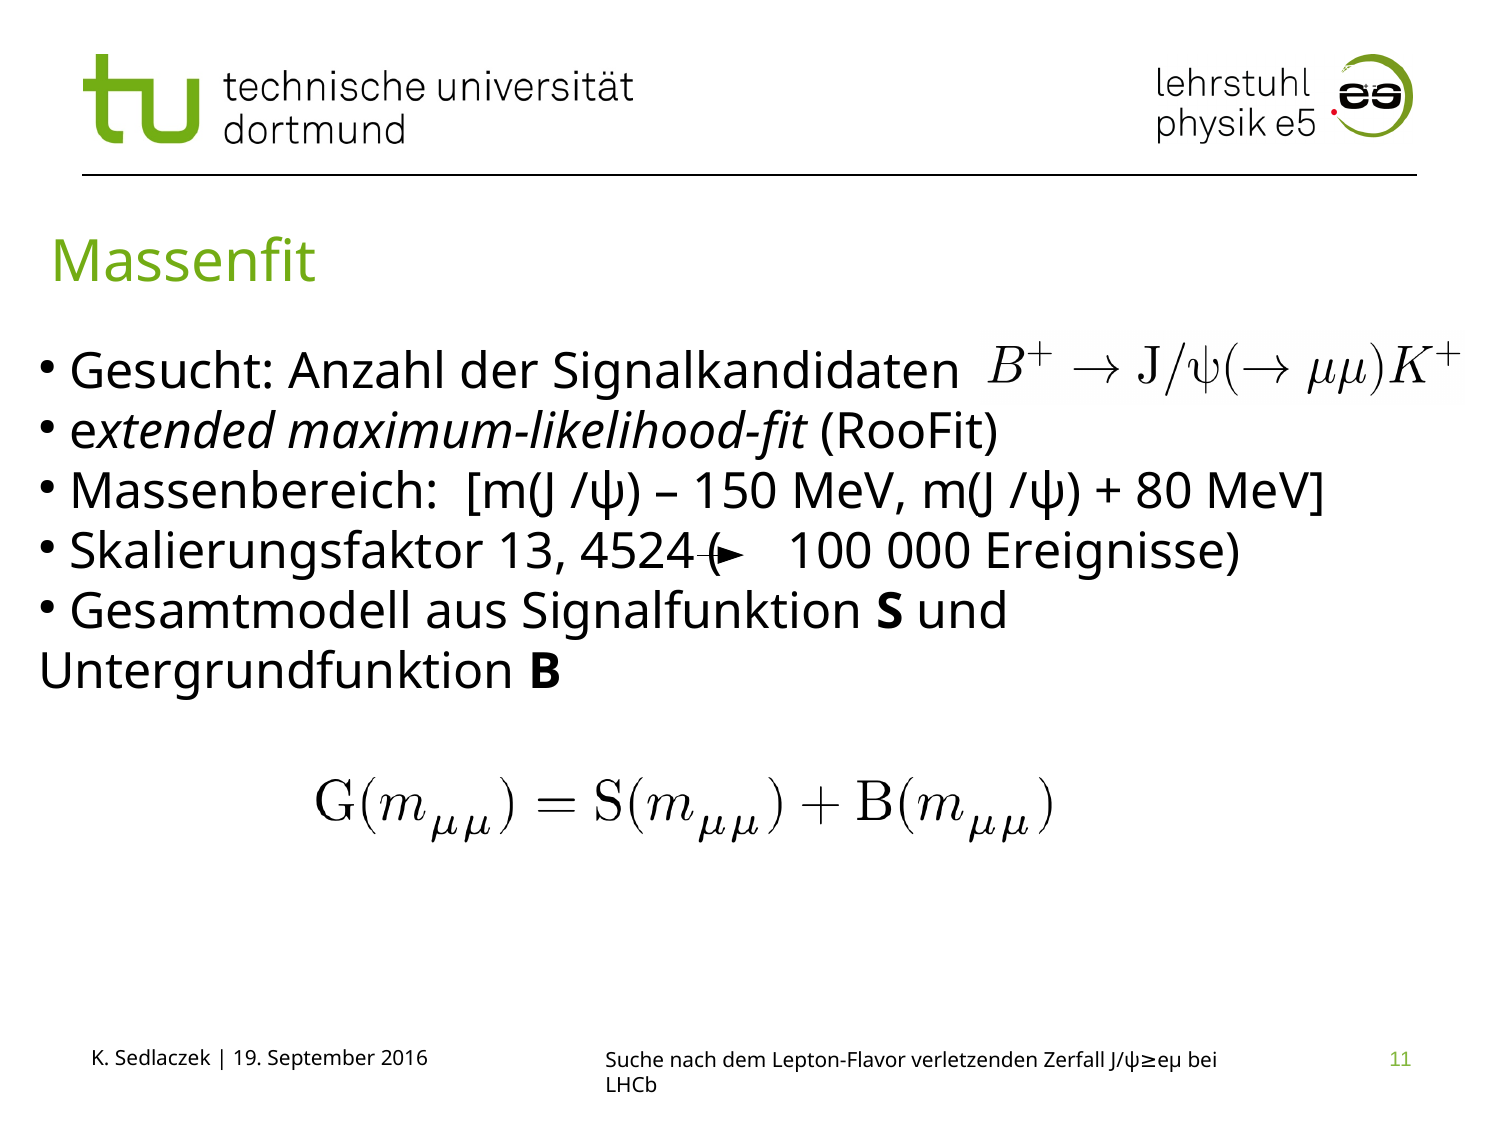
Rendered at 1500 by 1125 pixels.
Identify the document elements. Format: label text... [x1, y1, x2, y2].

text_box Gesucht: Anzahl der Signalkandidaten extended maximum-likelihood-fit (RooFit) Massenbereich: [m(J /ψ) – 150 MeV, m(J /ψ) + 80 MeV] Skalierungsfaktor 13, 4524 ( 100 000 Ereignisse) Gesamtmodell aus Signalfunktion S und Untergrundfunktion B [23, 330, 1371, 706]
text_box K. Sedlaczek | 19. September 2016 [76, 1037, 513, 1113]
picture [1158, 54, 1413, 144]
picture [980, 330, 1465, 405]
picture [83, 54, 633, 144]
text_box Suche nach dem Lepton-Flavor verletzenden Zerfall J/ψ≥eµ bei LHCb [590, 1039, 1288, 1093]
title Massenfit [35, 177, 1405, 330]
picture [307, 744, 1063, 863]
